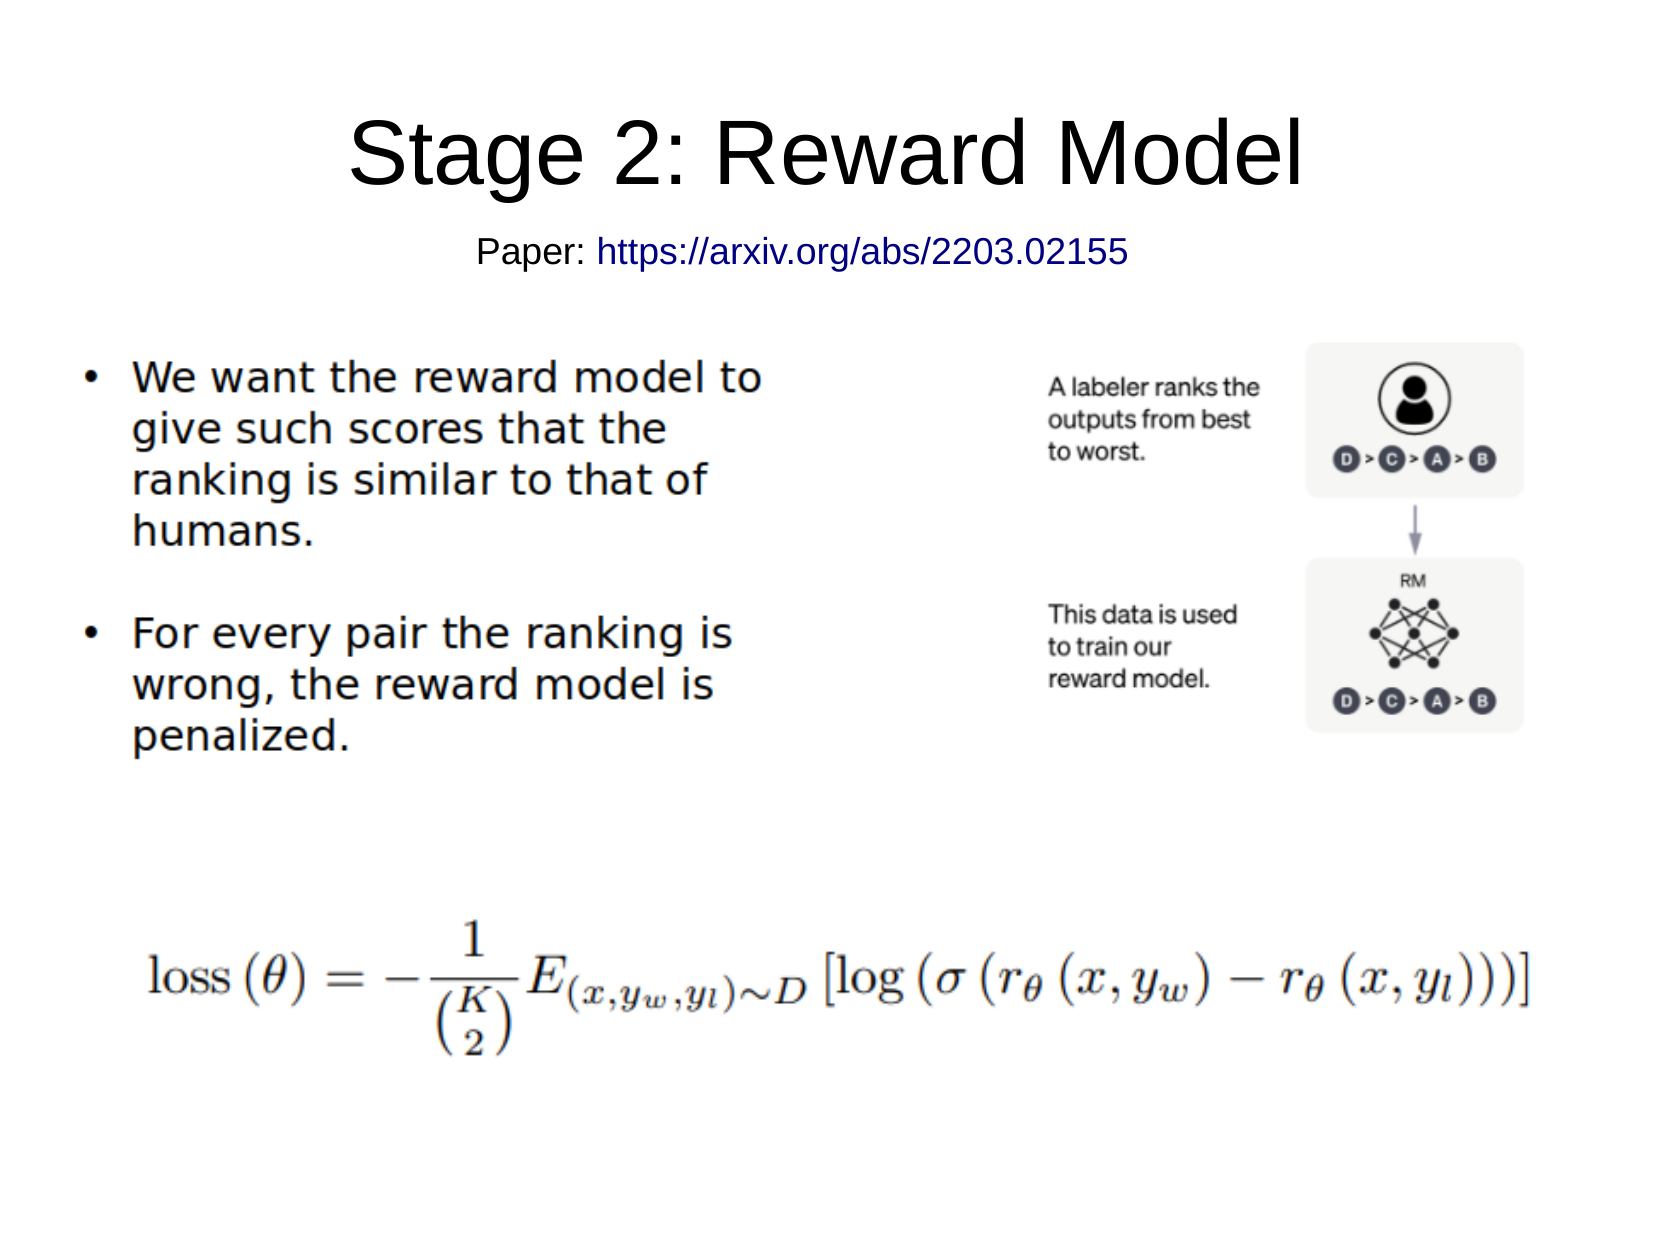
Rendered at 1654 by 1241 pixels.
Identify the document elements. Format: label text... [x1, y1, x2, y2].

picture [43, 309, 1608, 1090]
text_box Paper: https://arxiv.org/abs/2203.02155 [461, 223, 1216, 322]
title Stage 2: Reward Model [82, 49, 1571, 257]
